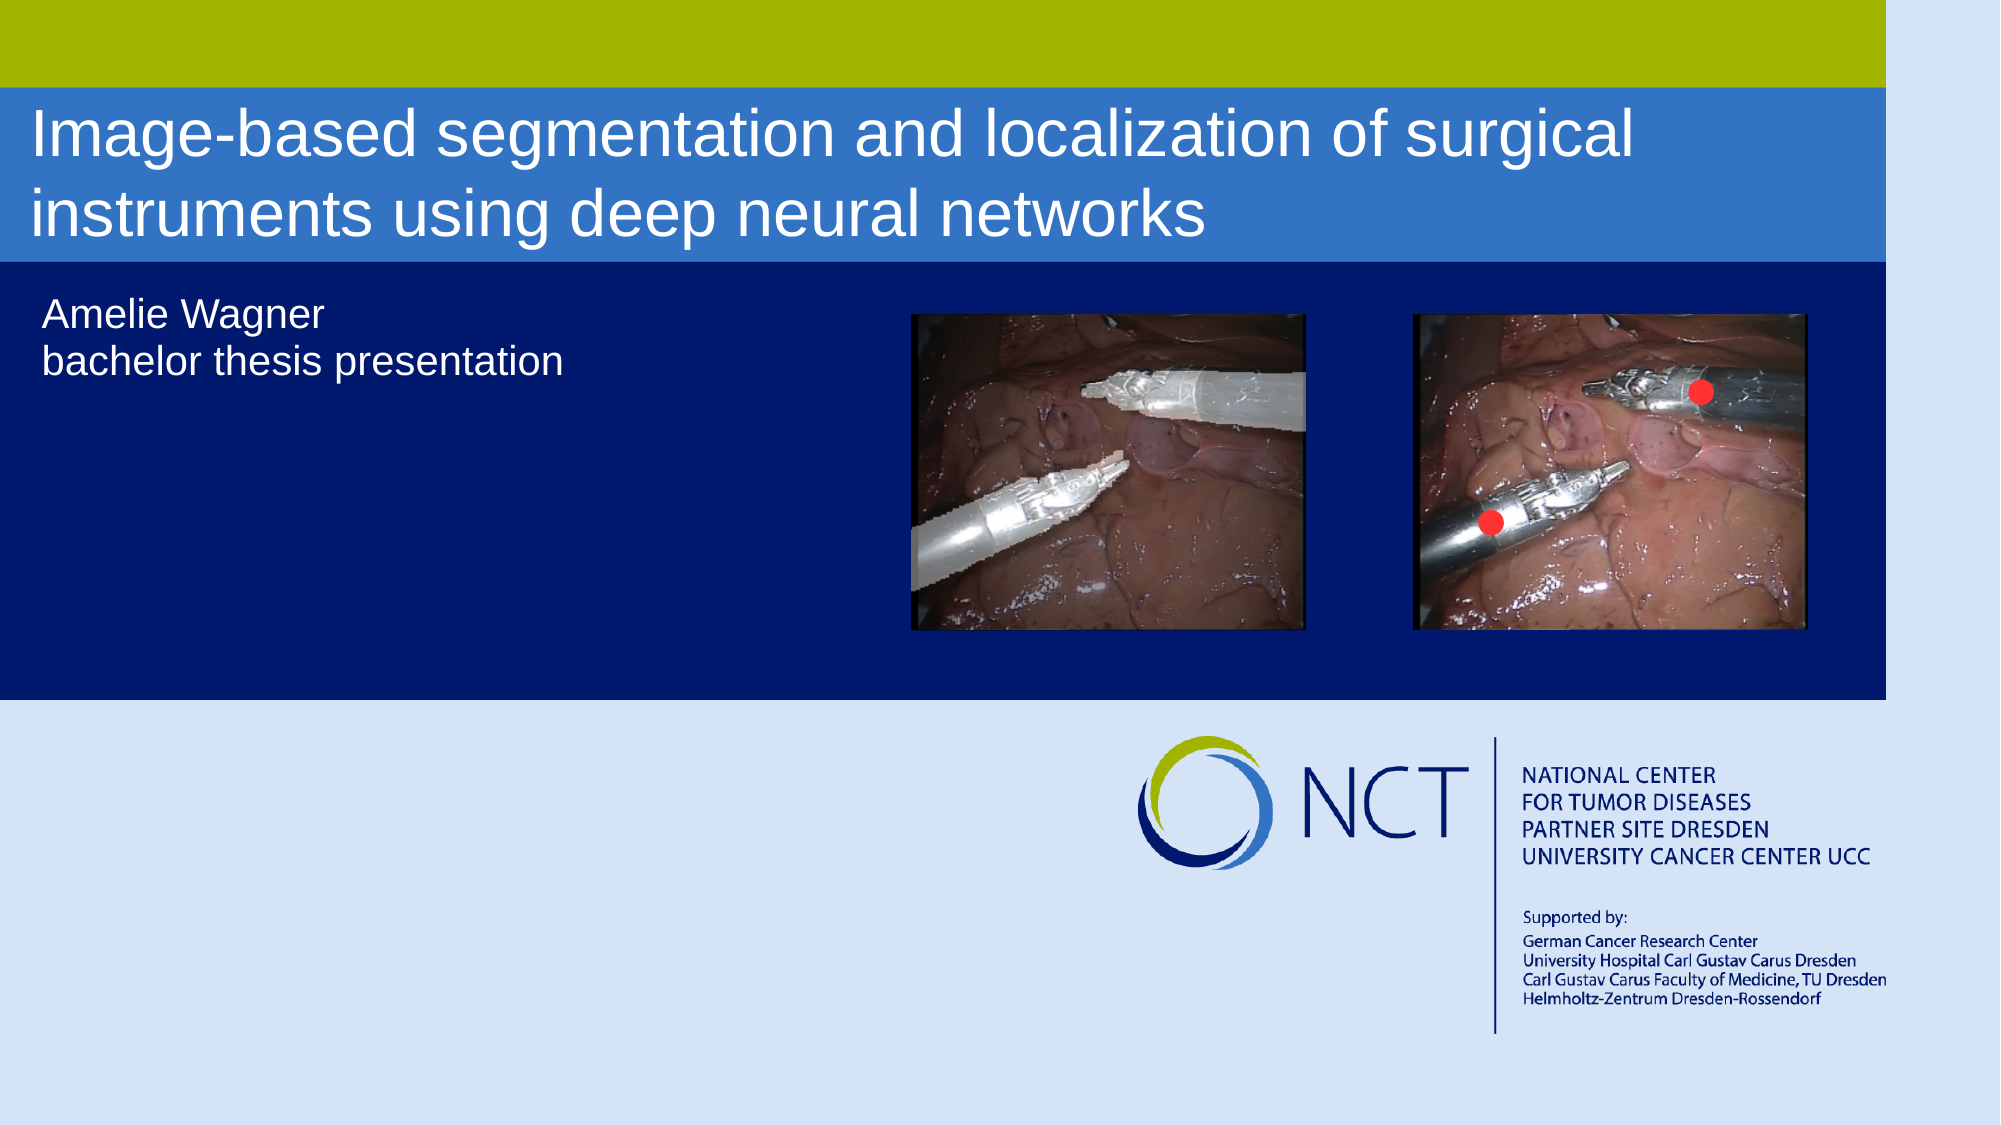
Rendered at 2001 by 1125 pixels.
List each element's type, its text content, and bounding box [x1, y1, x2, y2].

picture [1138, 736, 1886, 1034]
picture [1413, 314, 1808, 631]
subtitle Image-based segmentation and localization of surgical instruments using deep neural networks [30, 90, 1882, 255]
text_box Amelie Wagner bachelor thesis presentation [26, 283, 946, 405]
picture [911, 314, 1306, 631]
text_box [1478, 510, 1504, 536]
text_box [1688, 379, 1714, 406]
